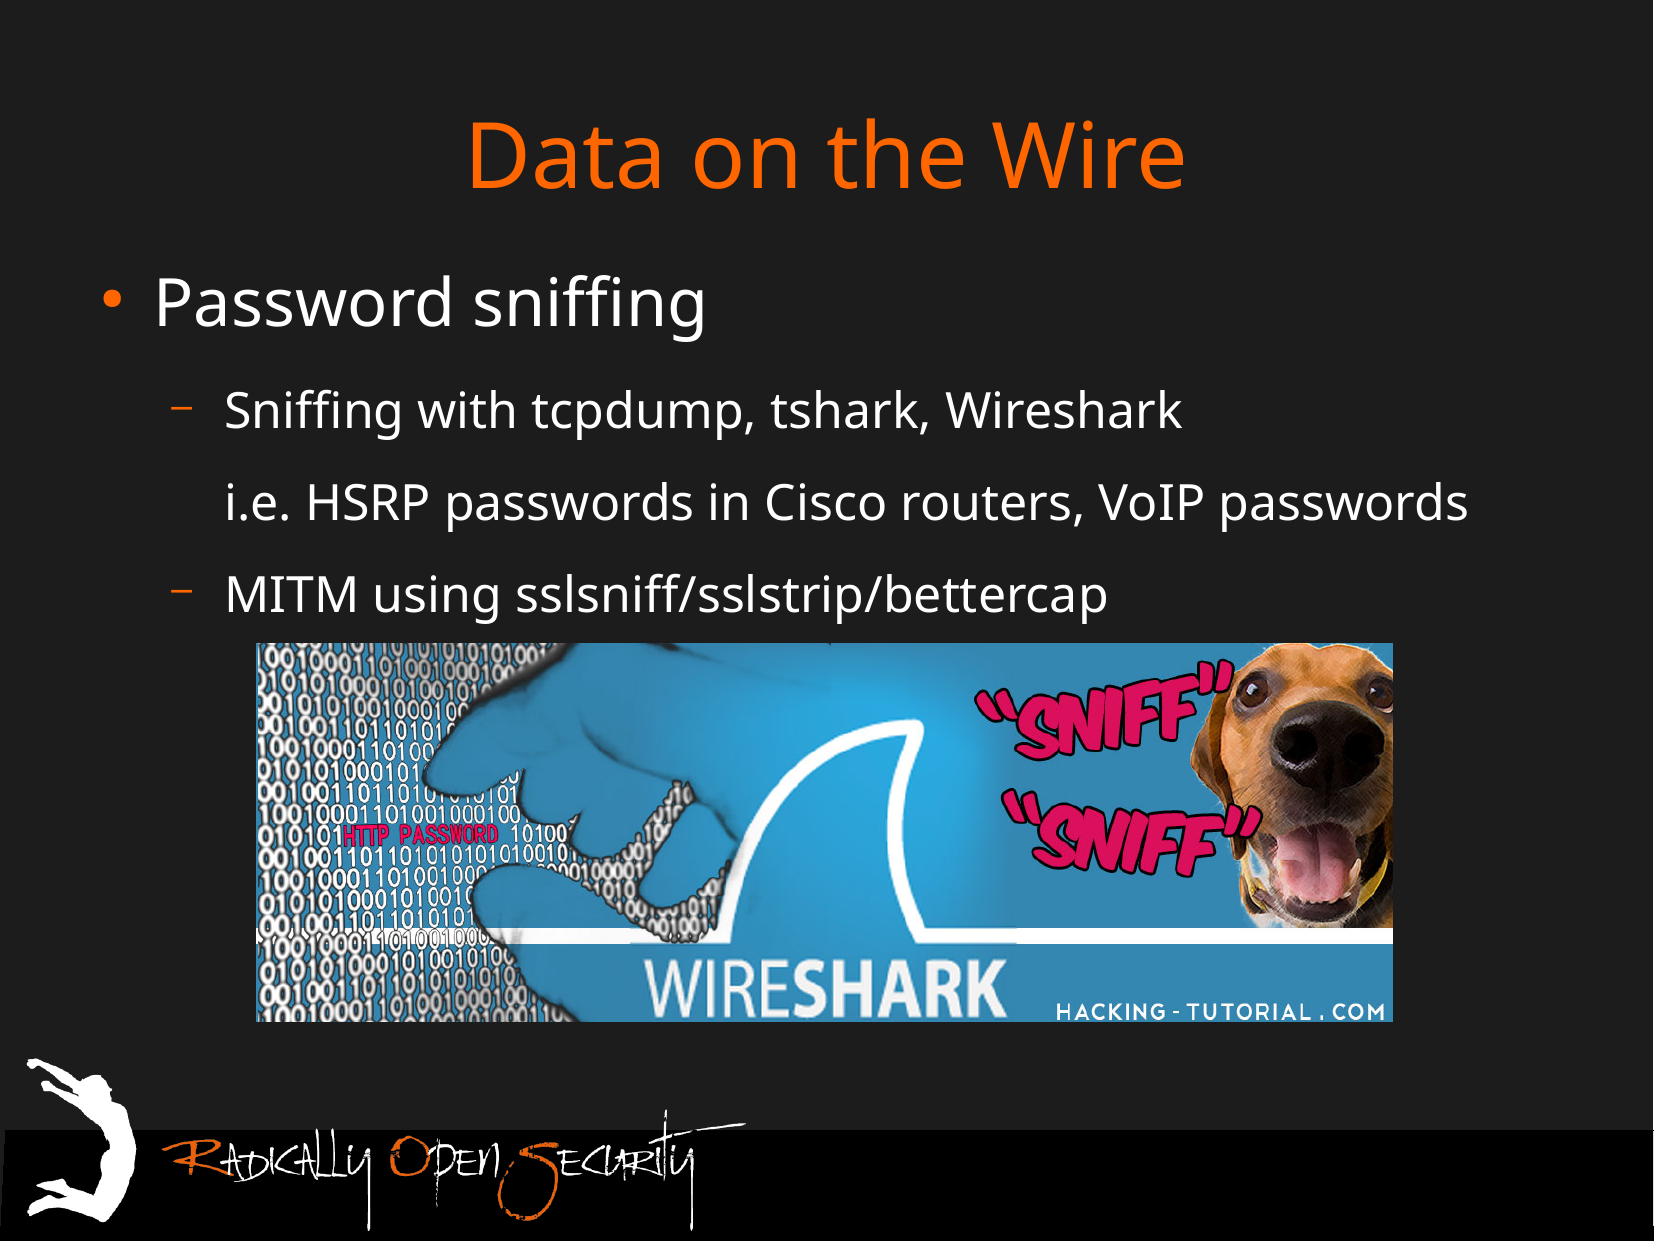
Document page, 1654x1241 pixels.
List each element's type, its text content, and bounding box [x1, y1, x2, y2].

list Password sniffing Sniffing with tcpdump, tshark, Wireshark i.e. HSRP passwords in Cisco routers, VoIP passwords MITM using sslsniff/sslstrip/bettercap [82, 254, 1571, 1092]
title Data on the Wire [82, 49, 1571, 254]
picture [256, 643, 1393, 1022]
picture [0, 1022, 778, 1241]
